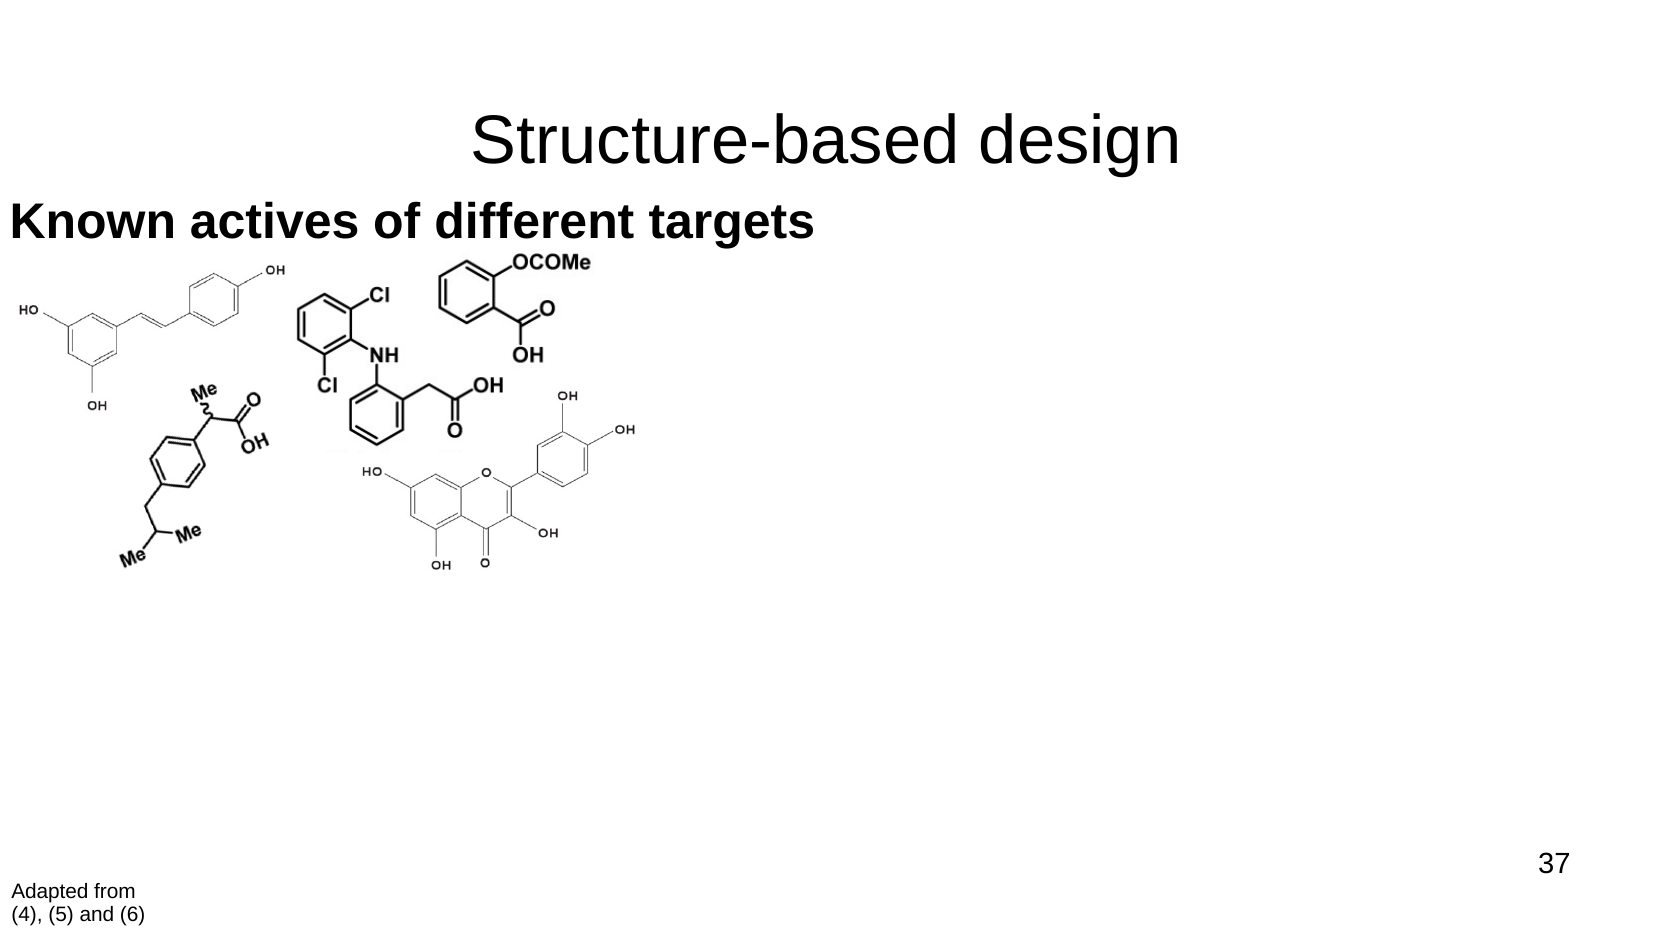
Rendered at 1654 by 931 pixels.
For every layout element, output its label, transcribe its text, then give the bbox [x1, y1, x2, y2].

text_box Adapted from (4), (5) and (6) [0, 872, 168, 931]
title Structure-based design [113, 49, 1540, 230]
picture [17, 317, 652, 588]
text_box Known actives of different targets [0, 181, 839, 317]
